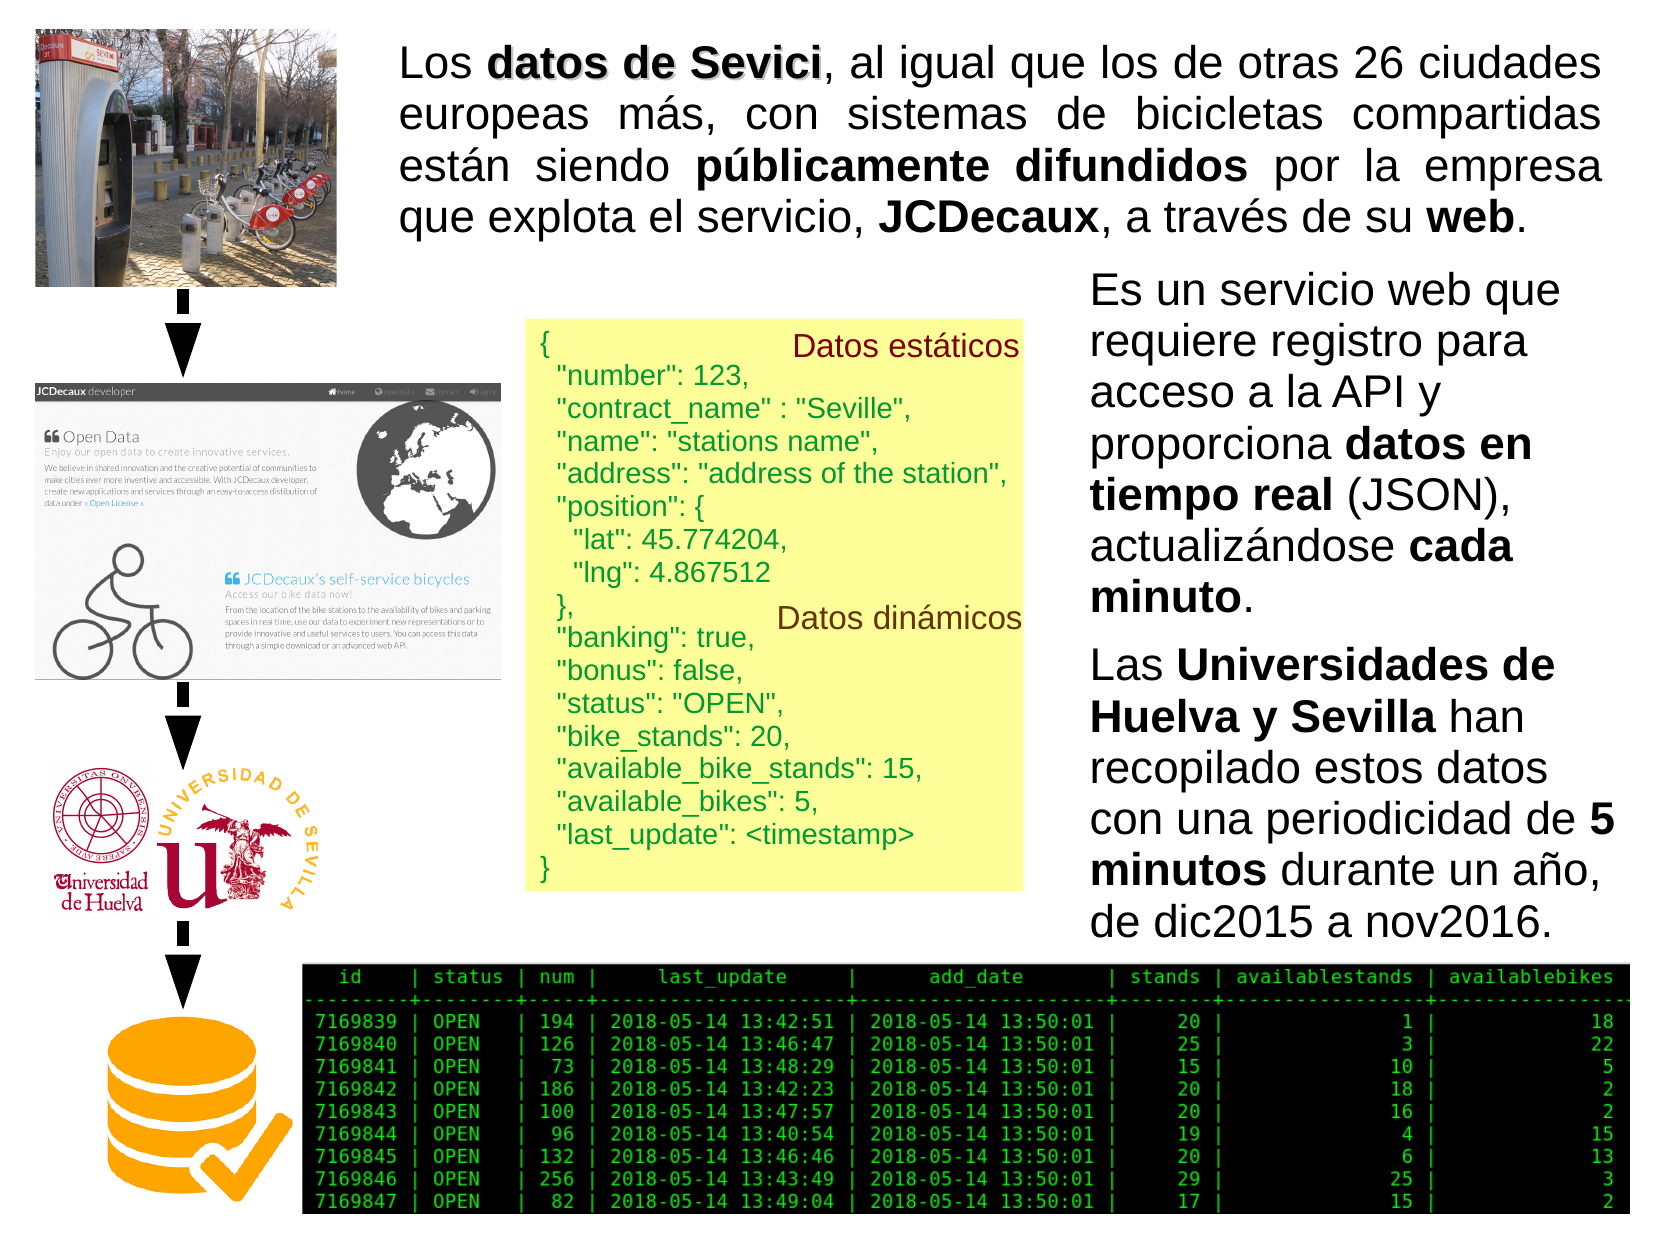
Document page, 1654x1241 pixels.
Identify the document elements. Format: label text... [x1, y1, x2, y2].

picture [302, 962, 1630, 1214]
text_box Es un servicio web que requiere registro para acceso a la API y proporciona datos en tiempo real (JSON), actualizándose cada minuto. [1074, 256, 1642, 631]
text_box Datos estáticos [777, 320, 1036, 373]
text_box Las Universidades de Huelva y Sevilla han recopilado estos datos con una periodicidad de 5 minutos durante un año, de dic2015 a nov2016. [1074, 631, 1642, 960]
picture [35, 29, 337, 287]
text_box Los datos de Sevici, al igual que los de otras 26 ciudades europeas más, con sistemas de bicicletas compartidas están siendo públicamente difundidos por la empresa que explota el servicio, JCDecaux, a través de su web. [383, 29, 1625, 250]
picture [106, 1015, 293, 1202]
picture [42, 757, 319, 922]
picture [35, 383, 501, 680]
text_box { "number": 123, "contract_name" : "Seville", "name": "stations name", "address": "address of the station", "position": { "lat": 45.774204, "lng": 4.867512 }, "banking": true, "bonus": false, "status": "OPEN", "bike_stands": 20, "available_bike_stands": 15, "available_bikes": 5, "last_update": <timestamp> } [525, 318, 1024, 891]
text_box Datos dinámicos [761, 591, 1038, 644]
